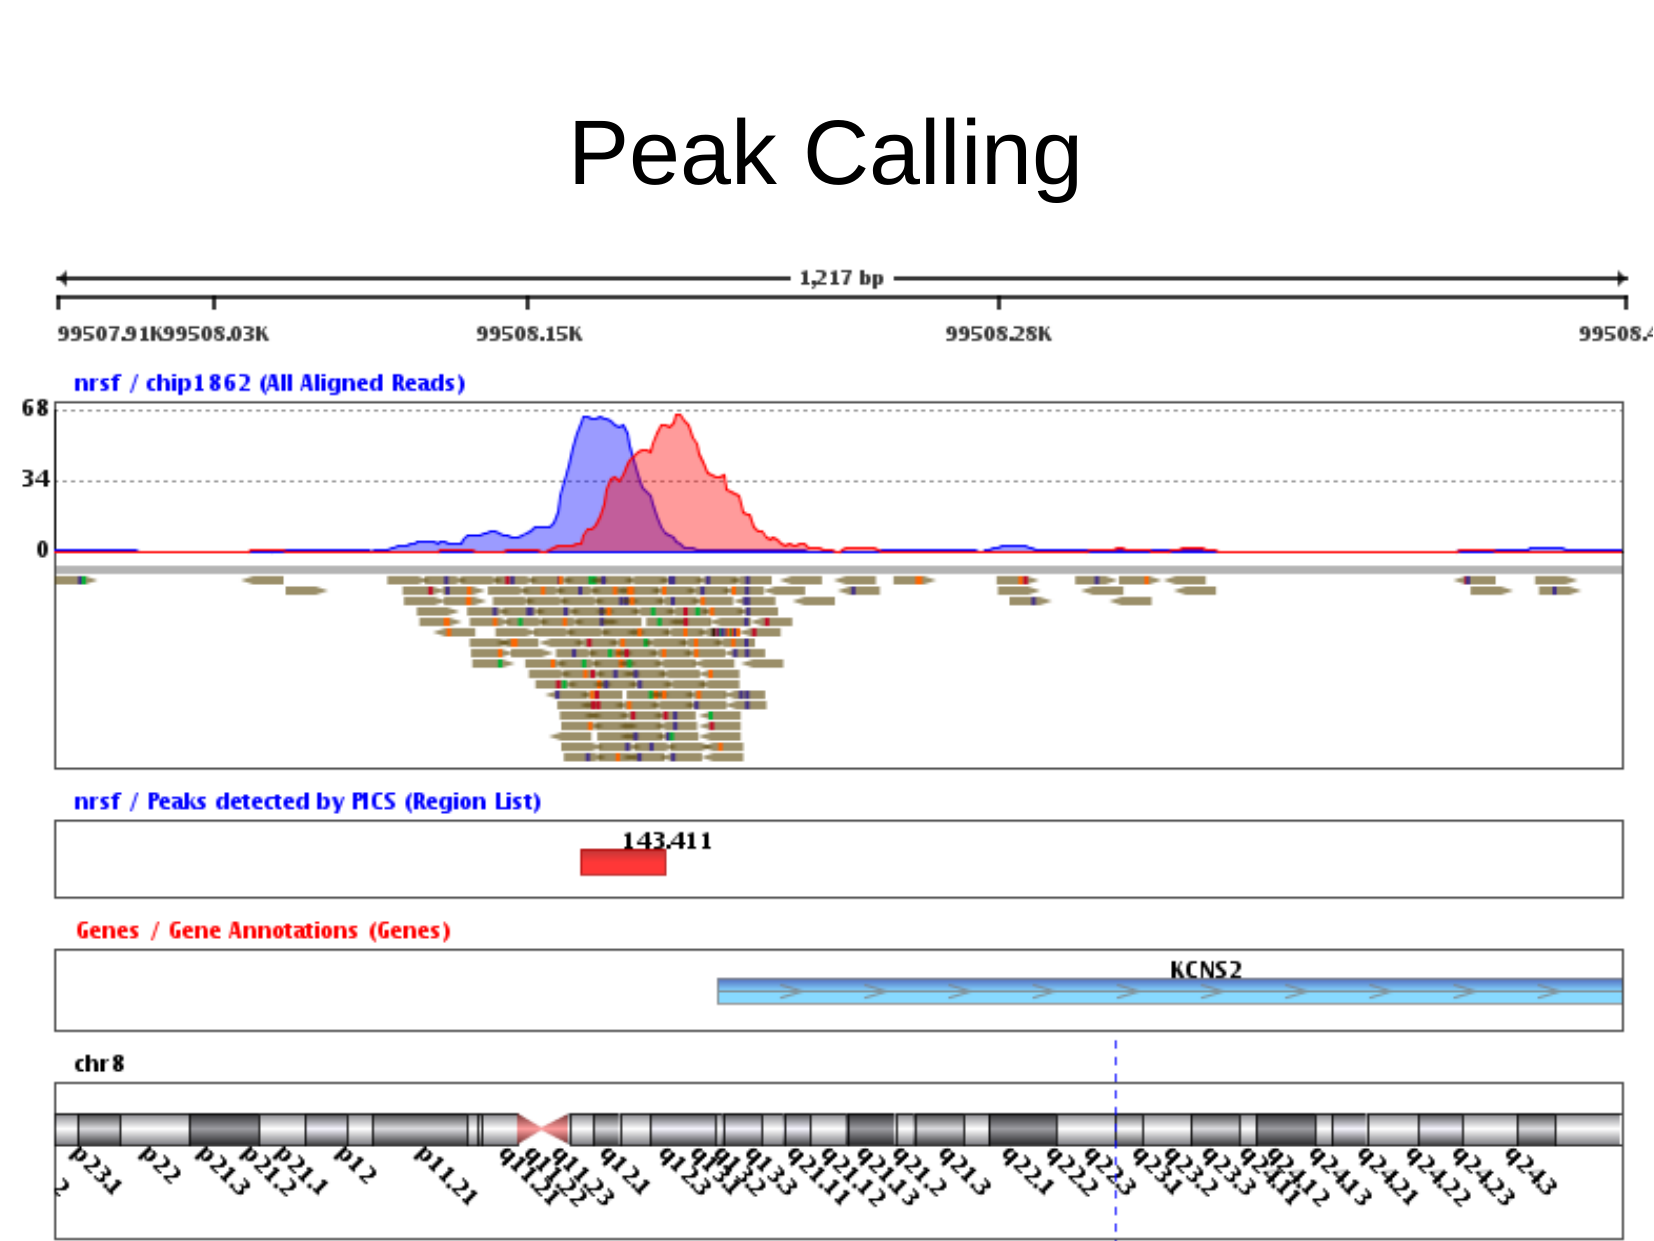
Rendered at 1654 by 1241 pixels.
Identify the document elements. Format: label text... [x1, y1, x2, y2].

picture [0, 254, 1653, 1241]
title Peak Calling [82, 49, 1571, 254]
